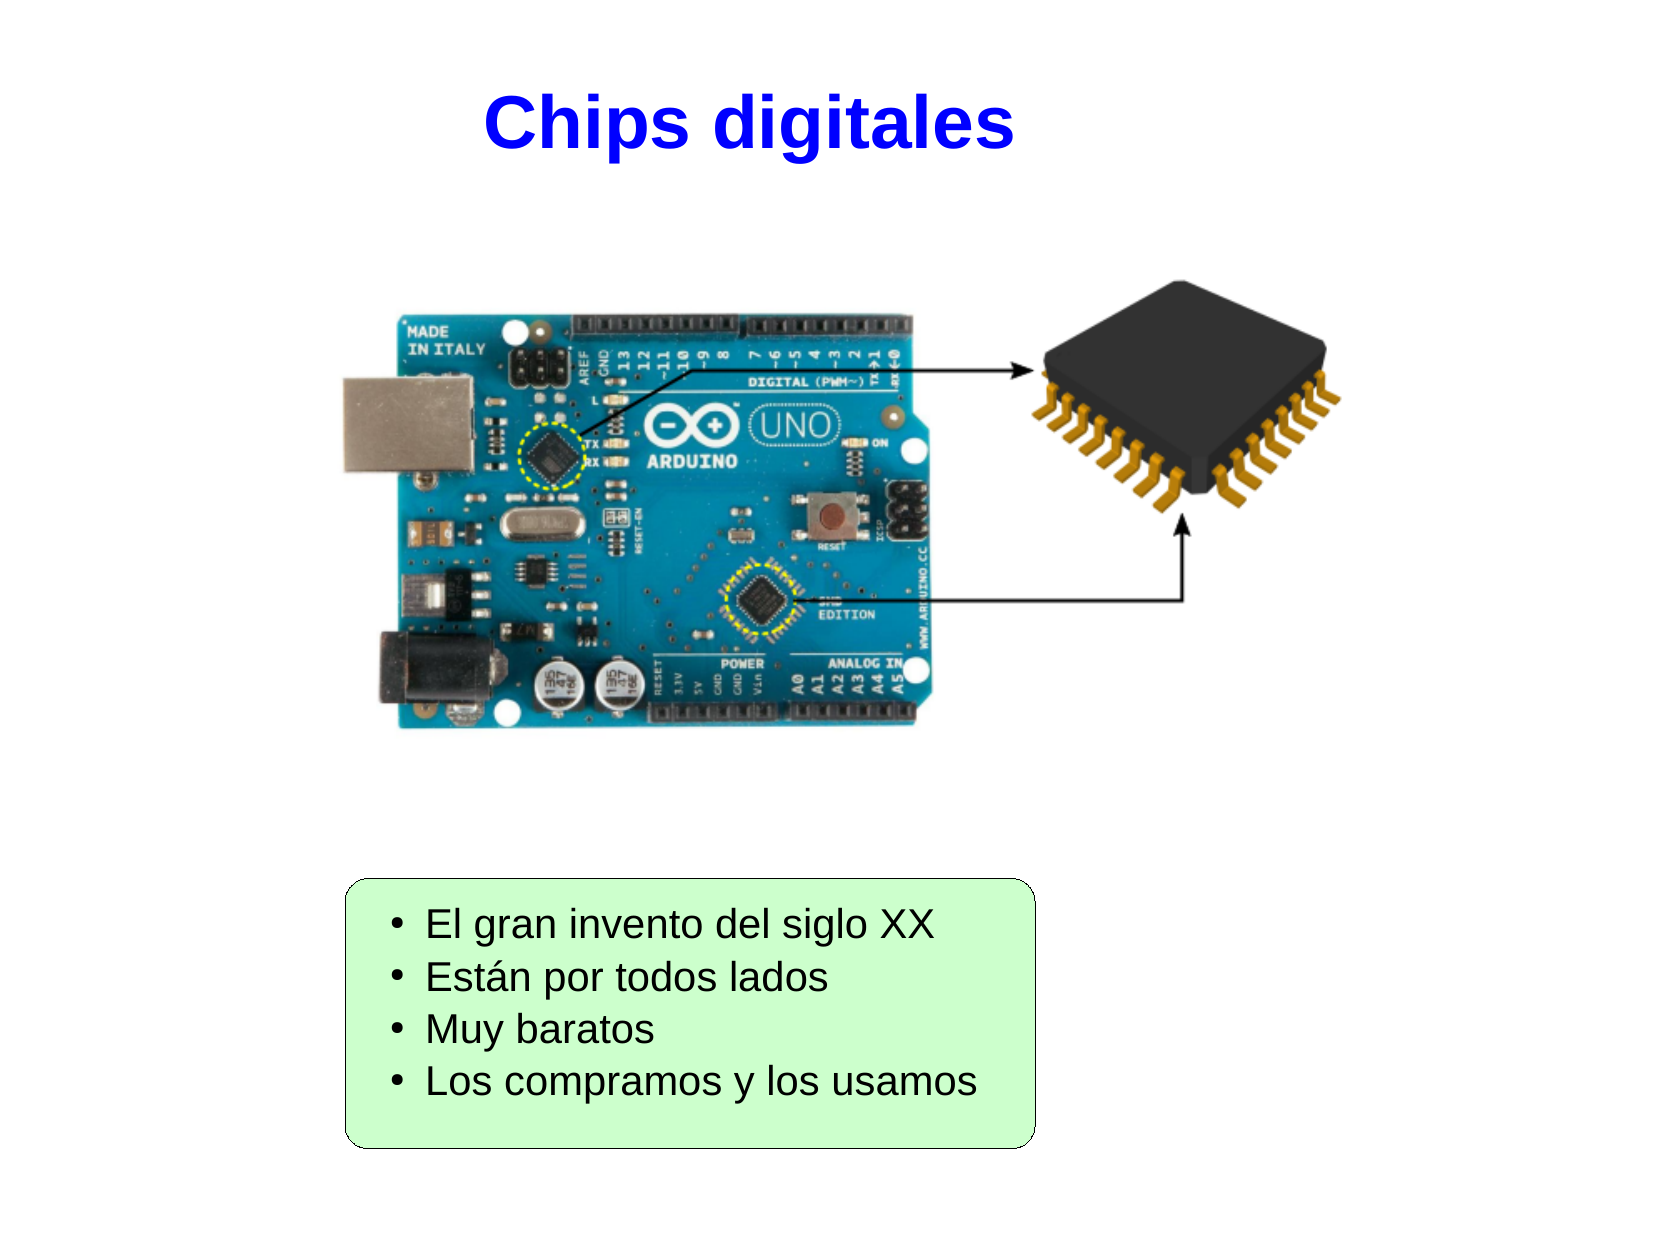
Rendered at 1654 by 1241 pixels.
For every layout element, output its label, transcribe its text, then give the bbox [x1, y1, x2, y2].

picture [300, 195, 1387, 842]
text_box [345, 878, 1036, 1149]
text_box El gran invento del siglo XX Están por todos lados Muy baratos Los compramos y los usamos [375, 893, 1006, 1112]
text_box Chips digitales [420, 73, 1081, 181]
